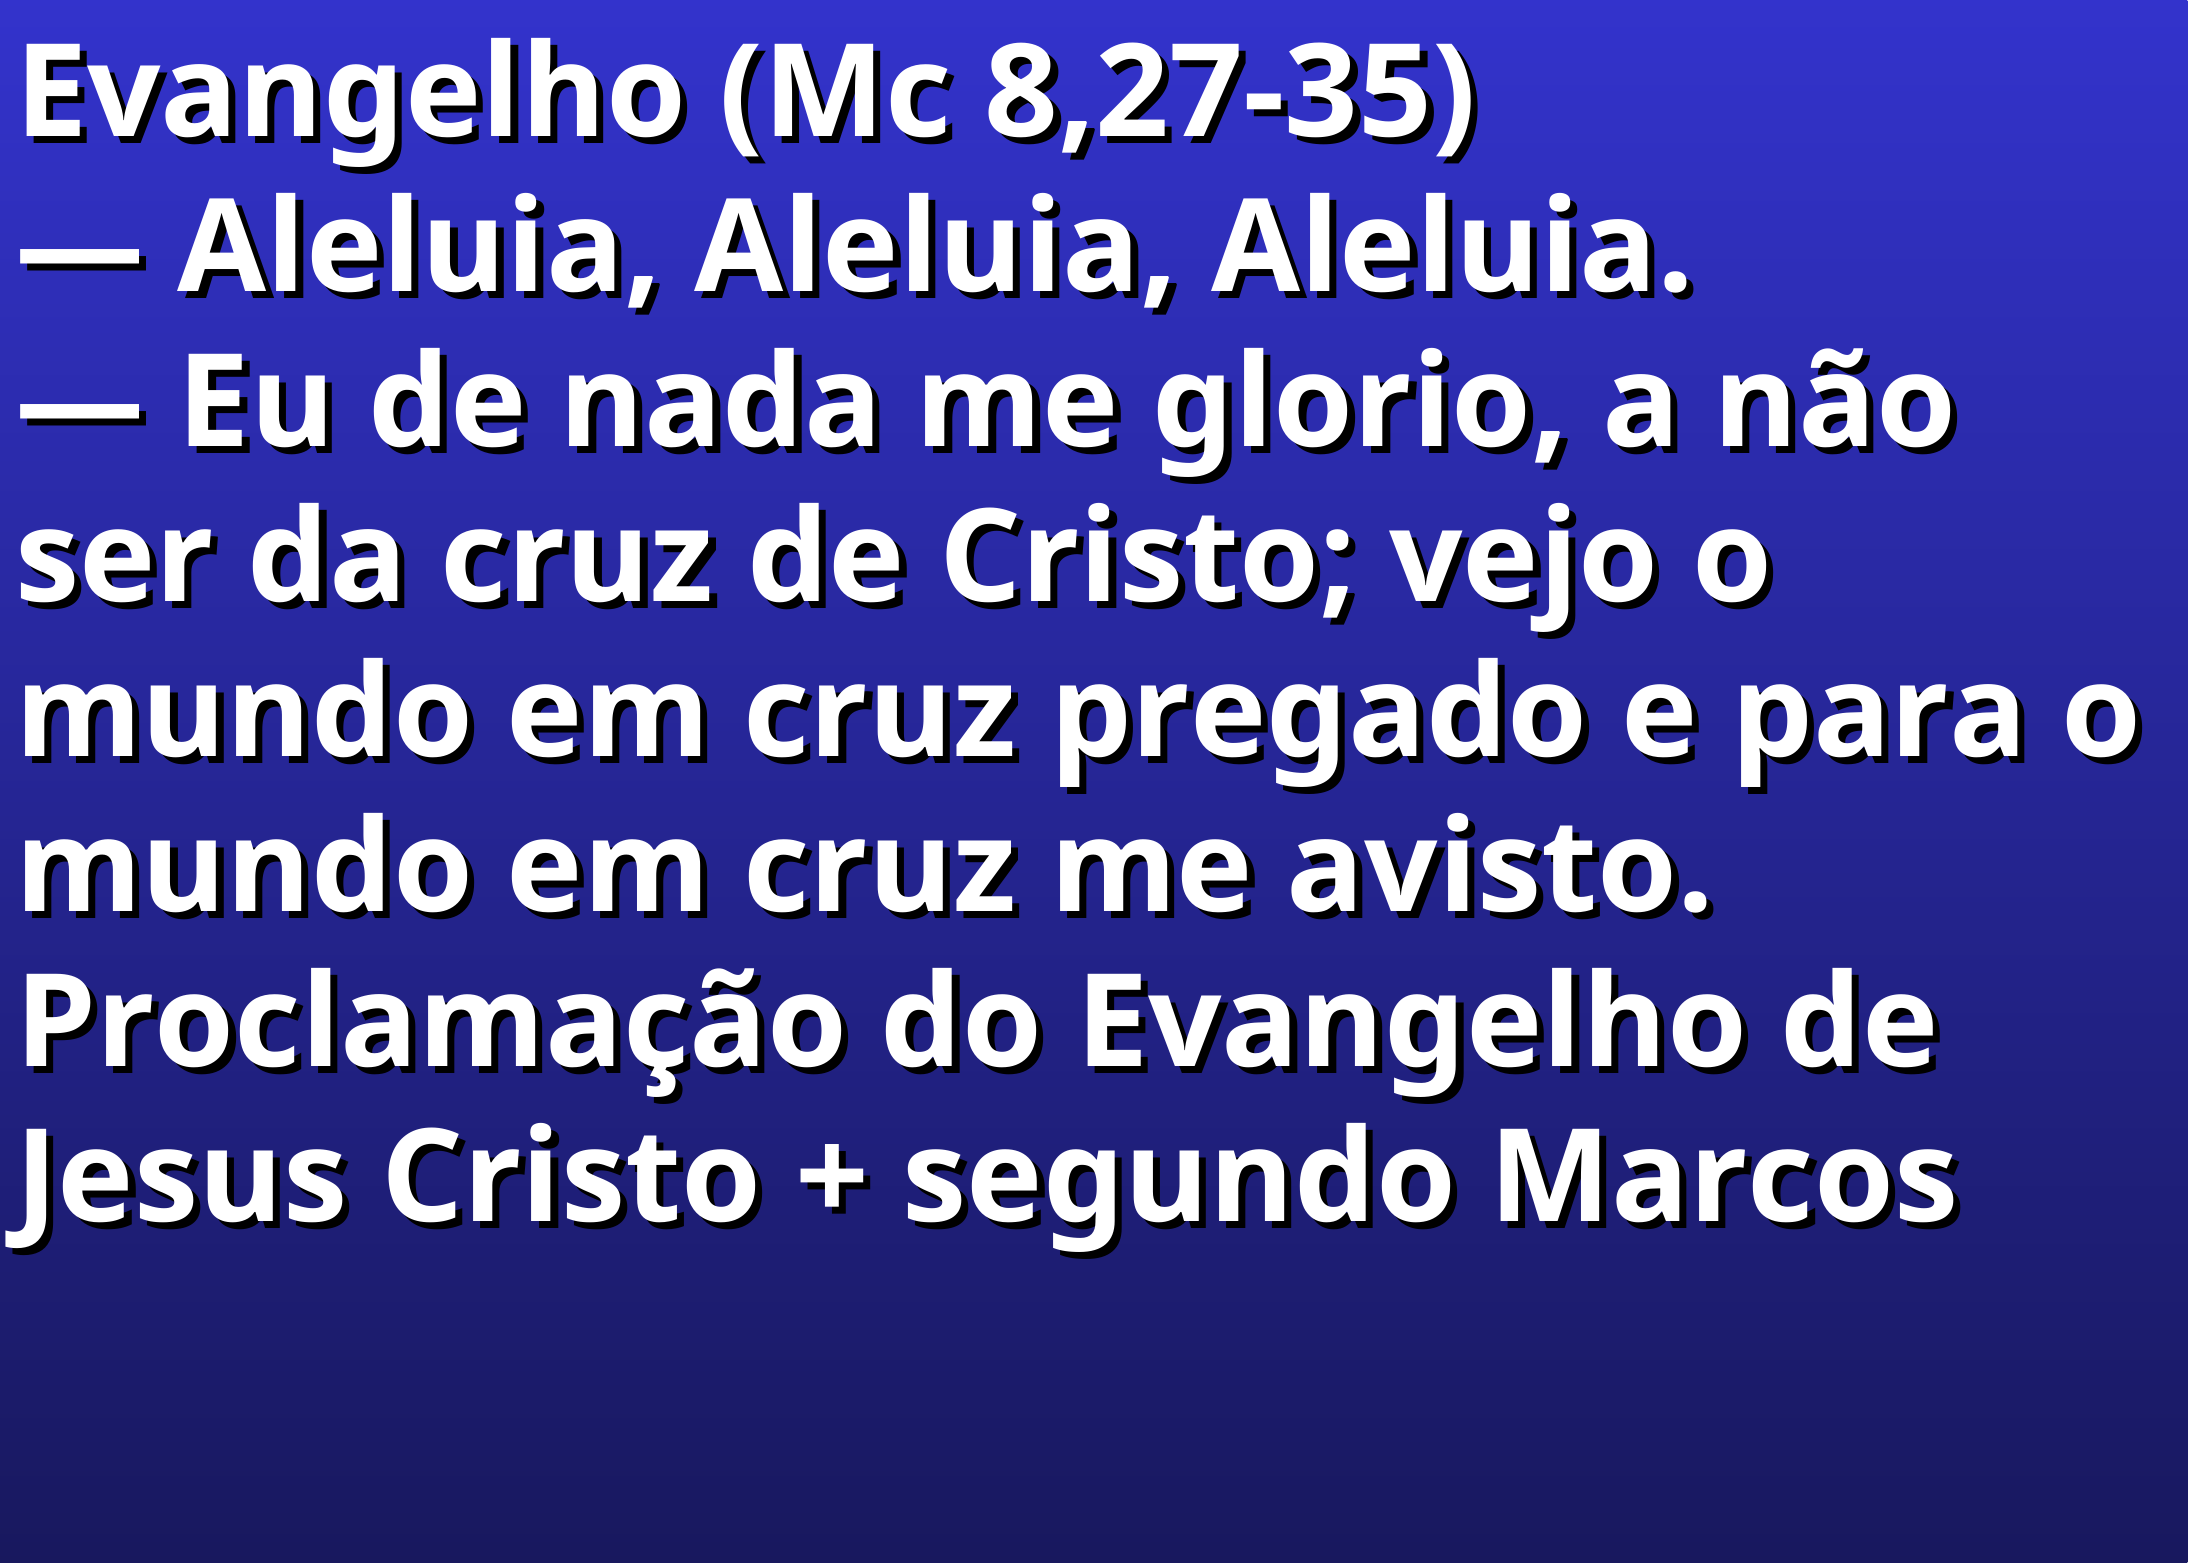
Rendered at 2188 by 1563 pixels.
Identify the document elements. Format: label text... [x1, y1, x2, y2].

text_box Evangelho (Mc 8,27-35) — Aleluia, Aleluia, Aleluia. — Eu de nada me glorio, a não ser da cruz de Cristo; vejo o mundo em cruz pregado e para o mundo em cruz me avisto. Proclamação do Evangelho de Jesus Cristo + segundo Marcos [0, 0, 2188, 1563]
